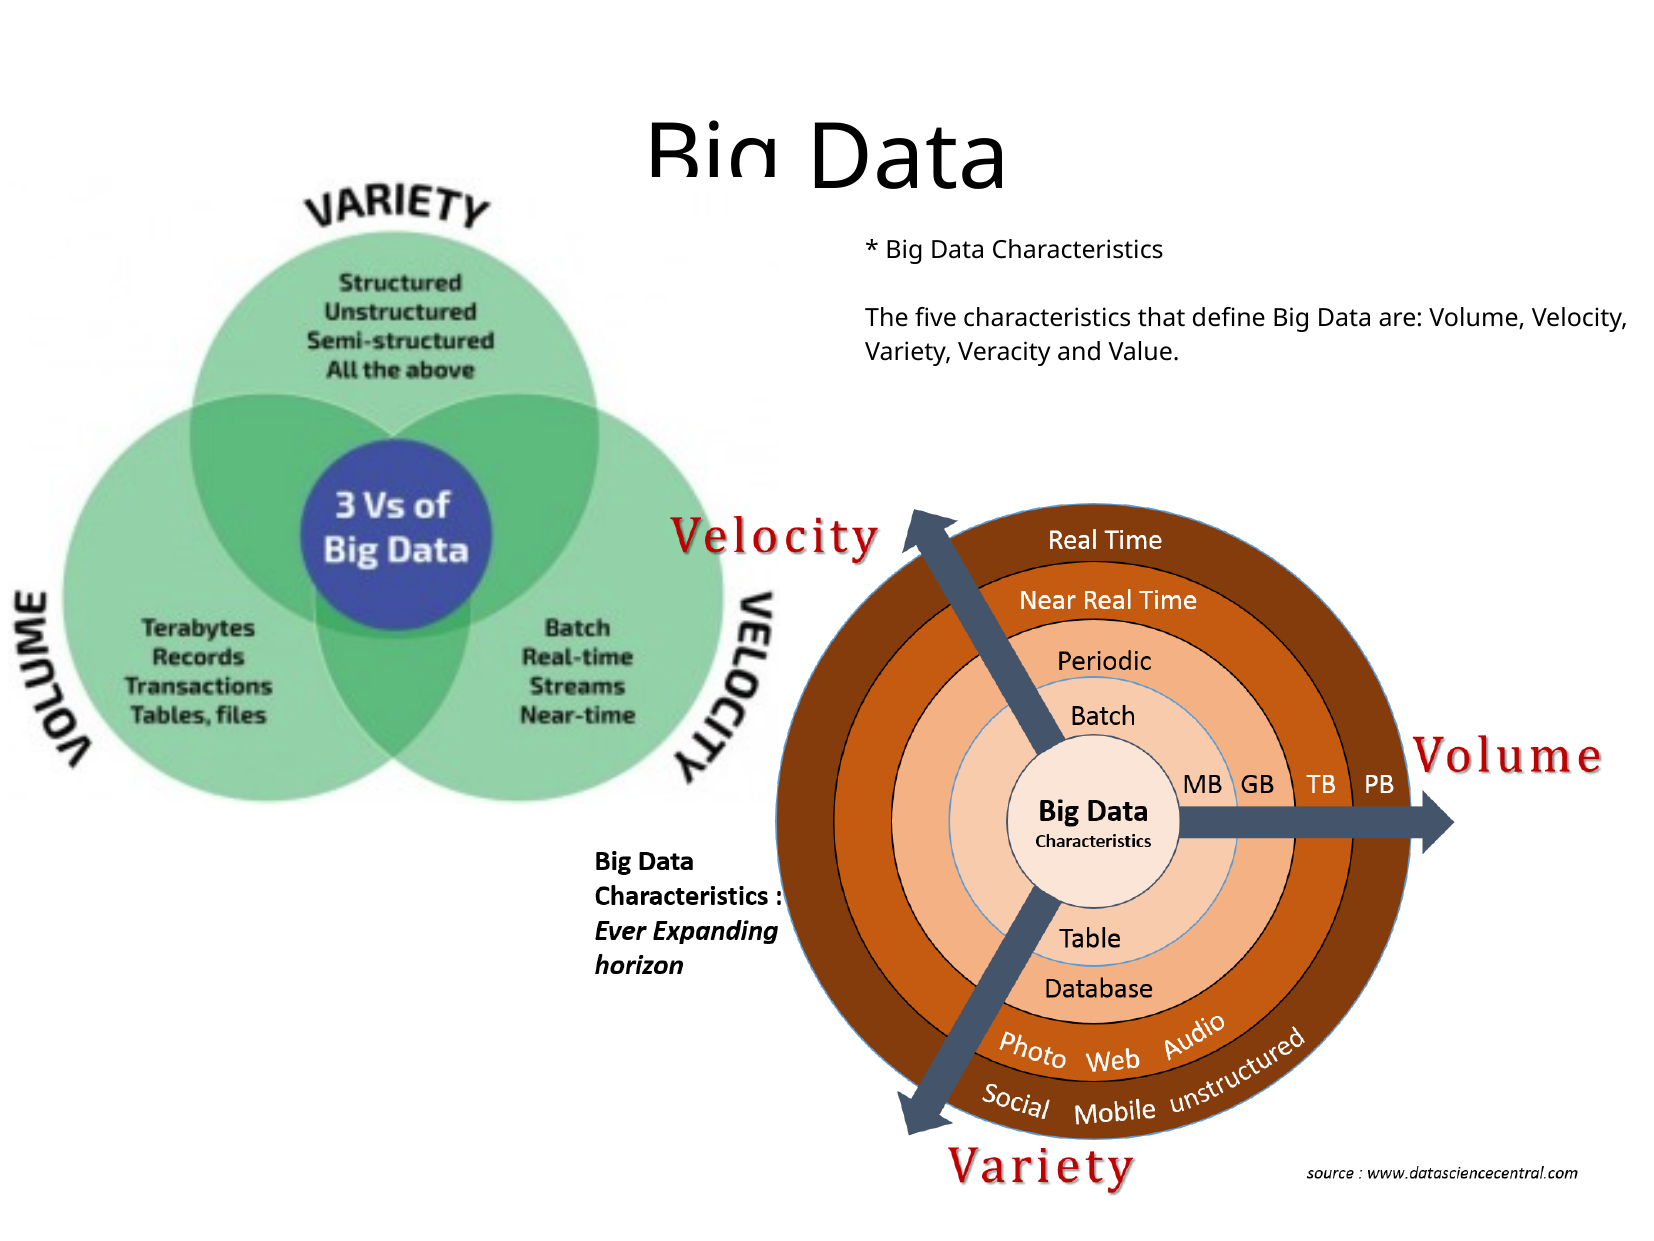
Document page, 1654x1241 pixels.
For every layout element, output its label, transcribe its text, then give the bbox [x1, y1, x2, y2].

picture [8, 177, 1642, 1229]
text_box * Big Data Characteristics The five characteristics that define Big Data are: Volume, Velocity, Variety, Veracity and Value. [850, 224, 1654, 476]
title Big Data [82, 49, 1571, 257]
